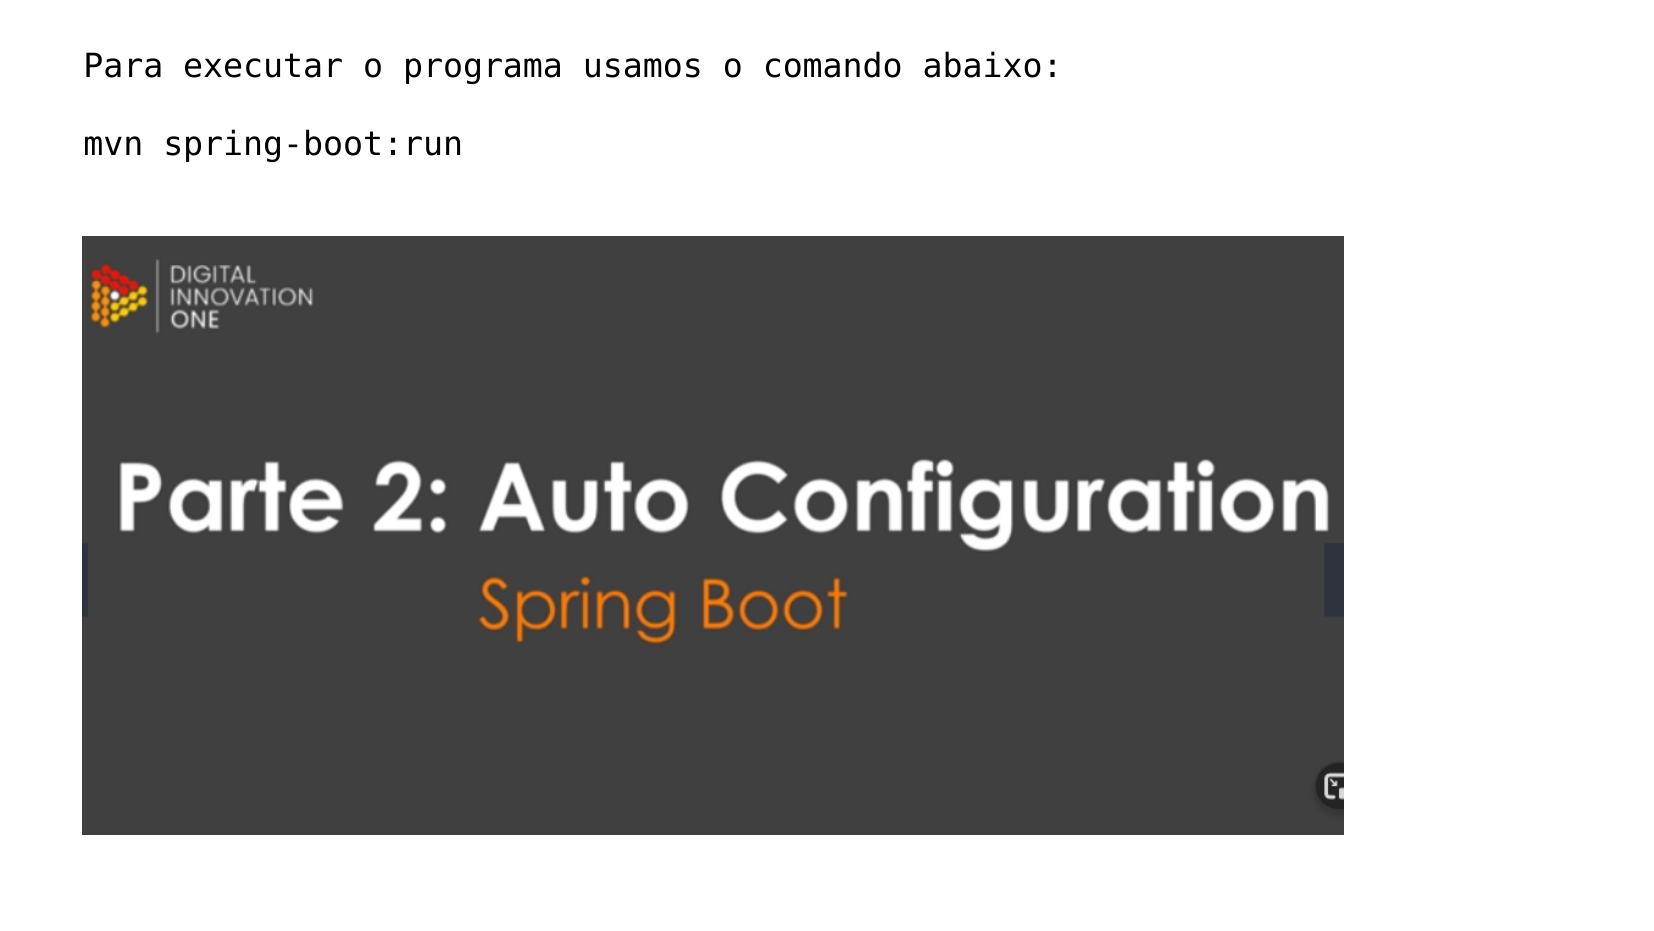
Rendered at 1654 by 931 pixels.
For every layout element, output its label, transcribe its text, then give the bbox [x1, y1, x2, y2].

text_box Para executar o programa usamos o comando abaixo: mvn spring-boot:run [83, 47, 1064, 163]
picture [82, 236, 1344, 835]
